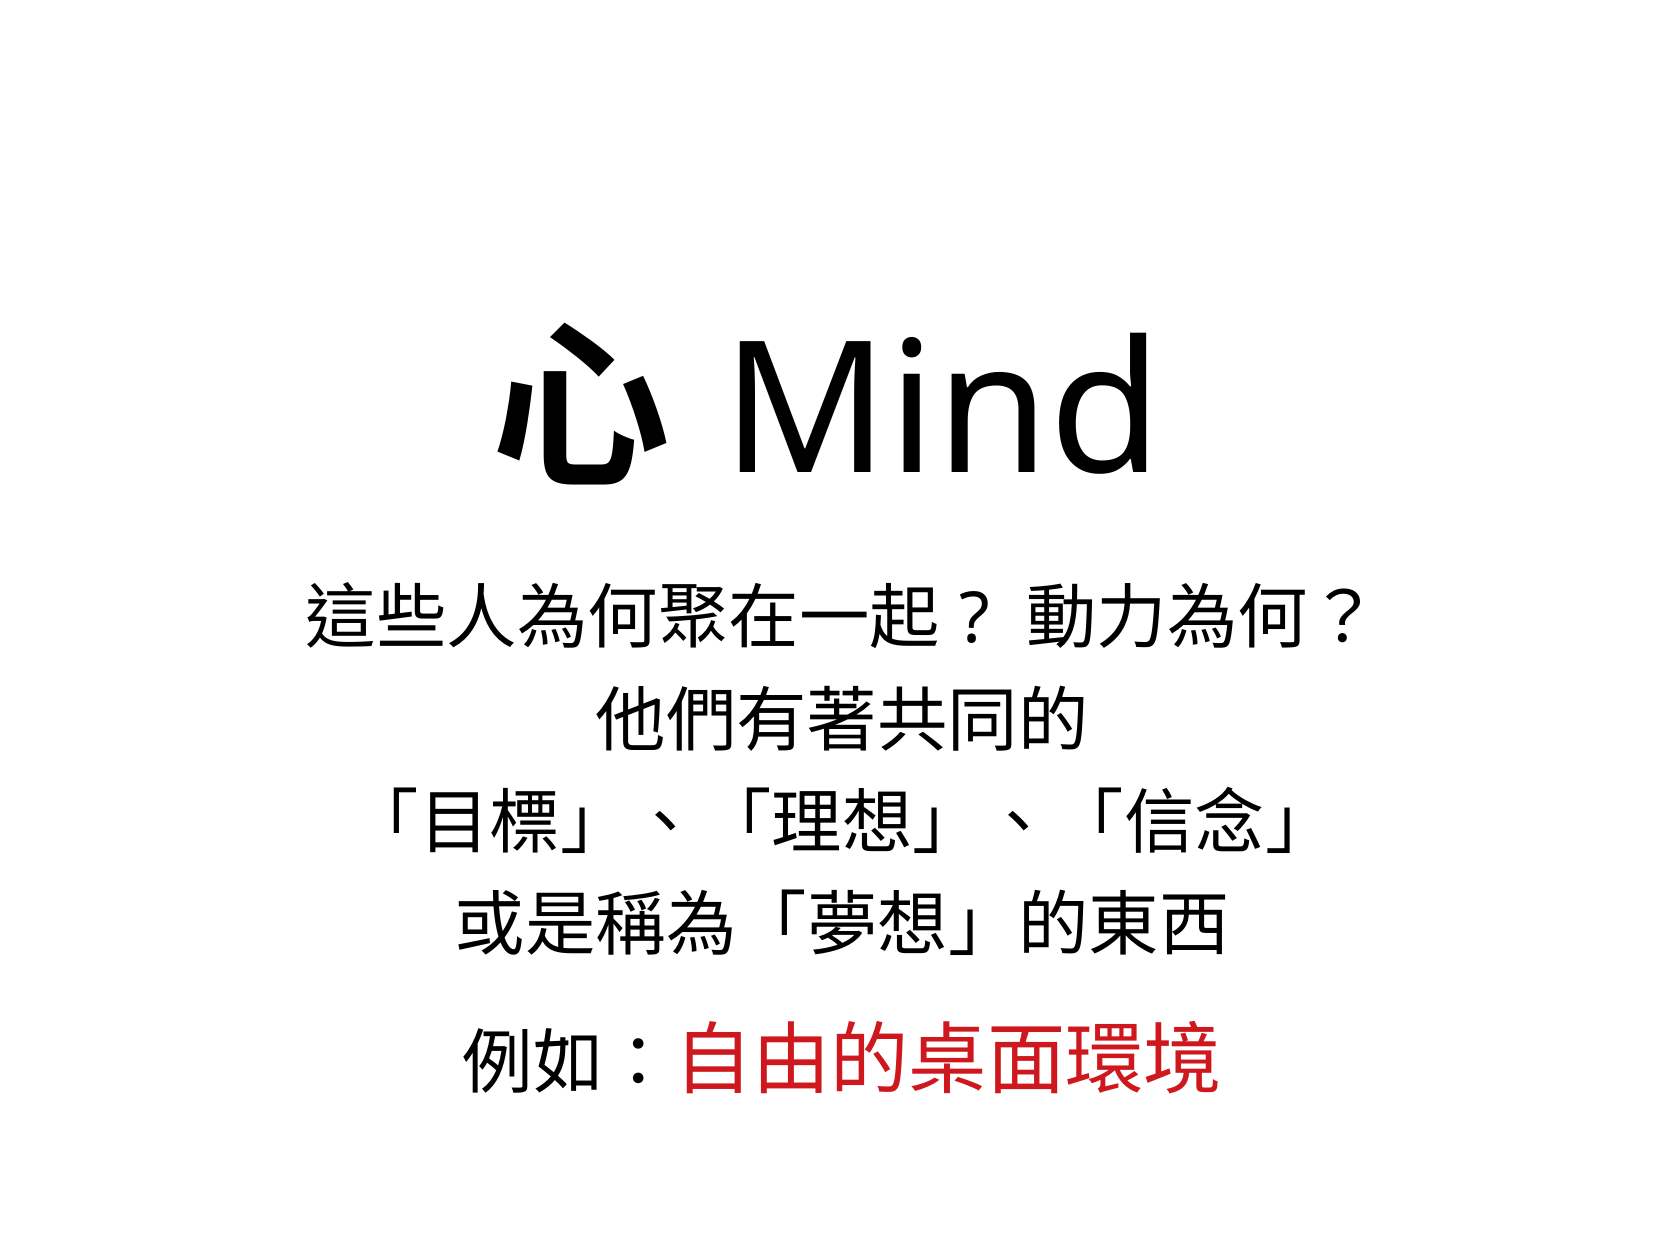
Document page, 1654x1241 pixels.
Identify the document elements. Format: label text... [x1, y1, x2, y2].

title 心Mind [82, 129, 1571, 662]
list 這些人為何聚在一起? 動力為何？ 他們有著共同的 「目標」、「理想」、「信念」 或是稱為「夢想」的東西 例如：自由的桌面環境 [64, 561, 1554, 1117]
